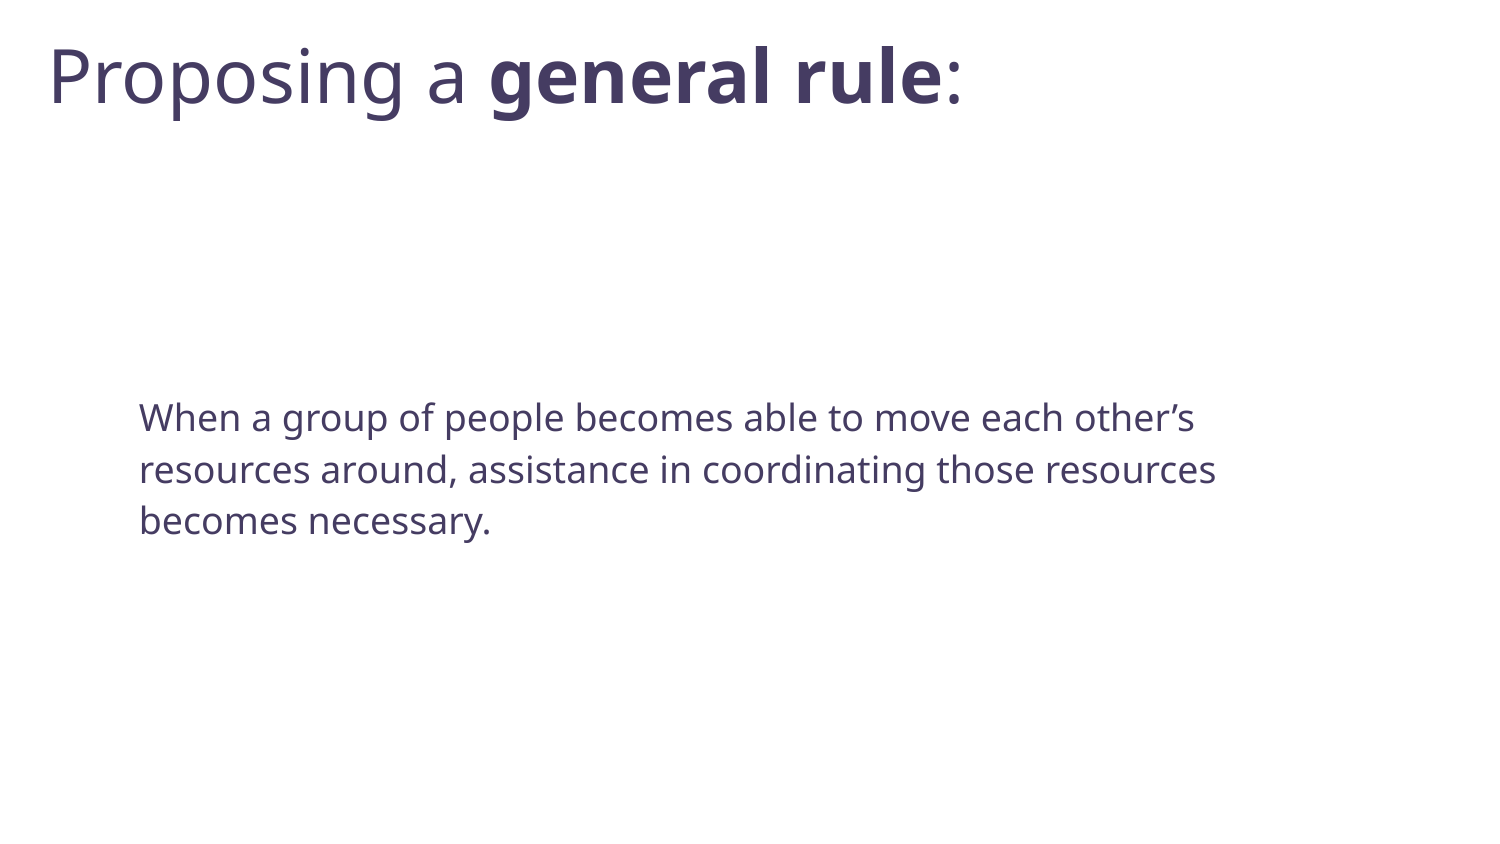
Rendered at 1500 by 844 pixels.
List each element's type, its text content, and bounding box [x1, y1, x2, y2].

list When a group of people becomes able to move each other’s resources around, assistance in coordinating those resources becomes necessary. [123, 164, 1376, 766]
title Proposing a general rule: [32, 13, 1469, 128]
